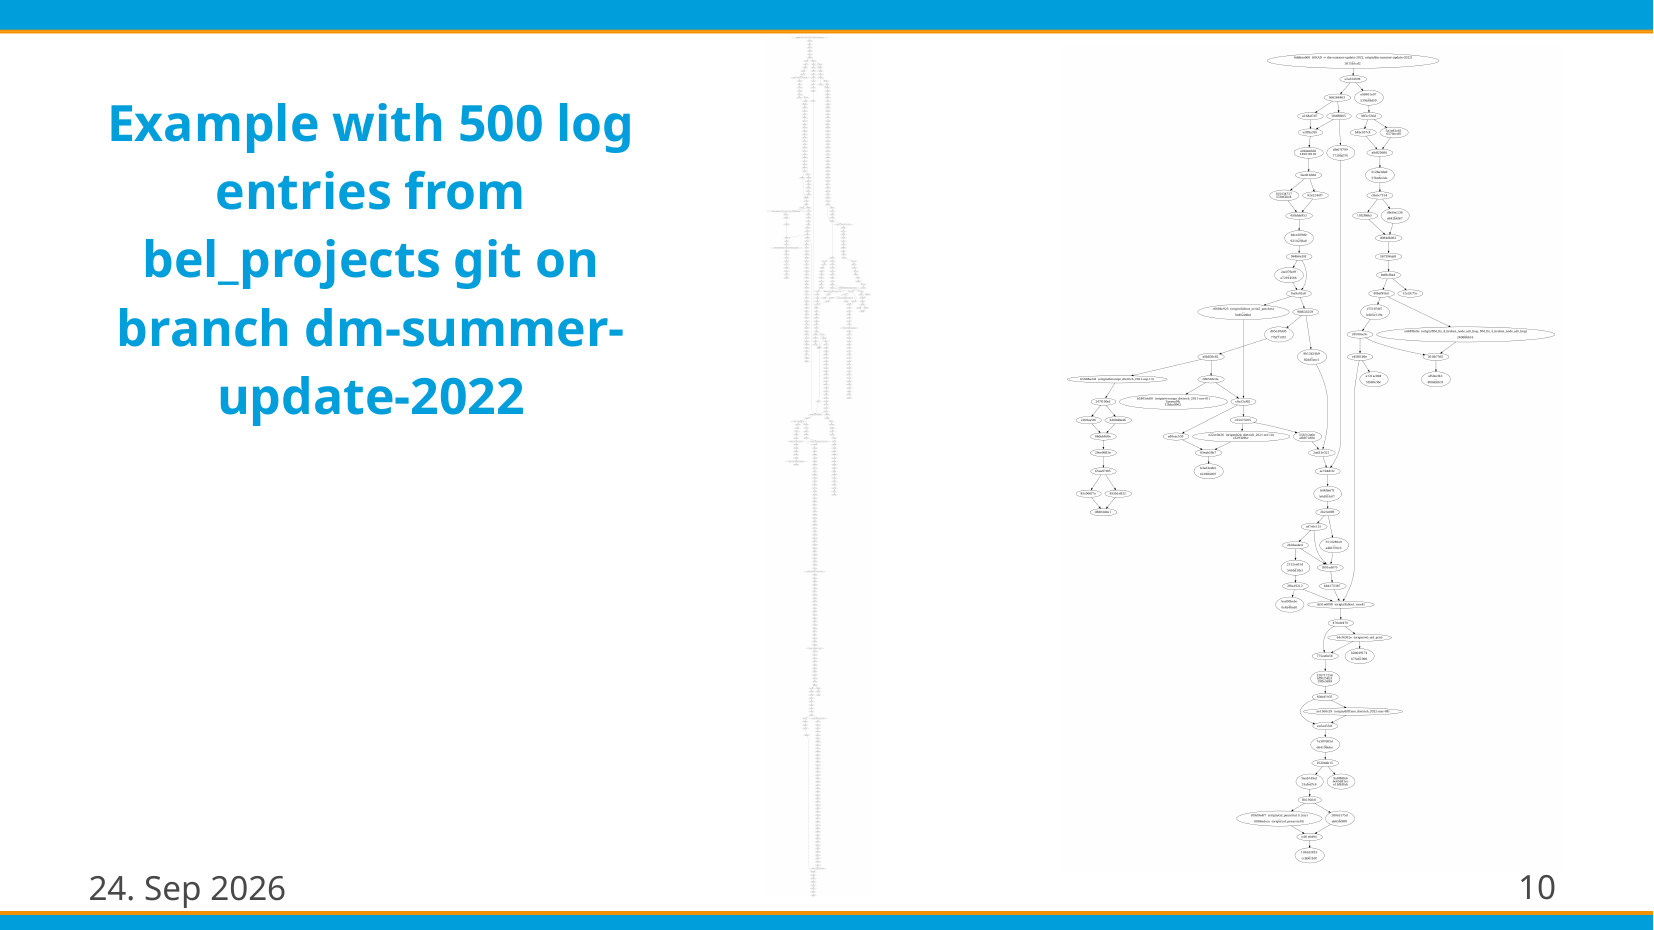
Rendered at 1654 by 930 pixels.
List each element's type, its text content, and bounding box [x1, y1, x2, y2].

subtitle Example with 500 log entries from bel_projects git on branch dm-summer-update-2022 [88, 44, 654, 473]
text_box [1059, 45, 1563, 872]
text_box [765, 35, 873, 898]
